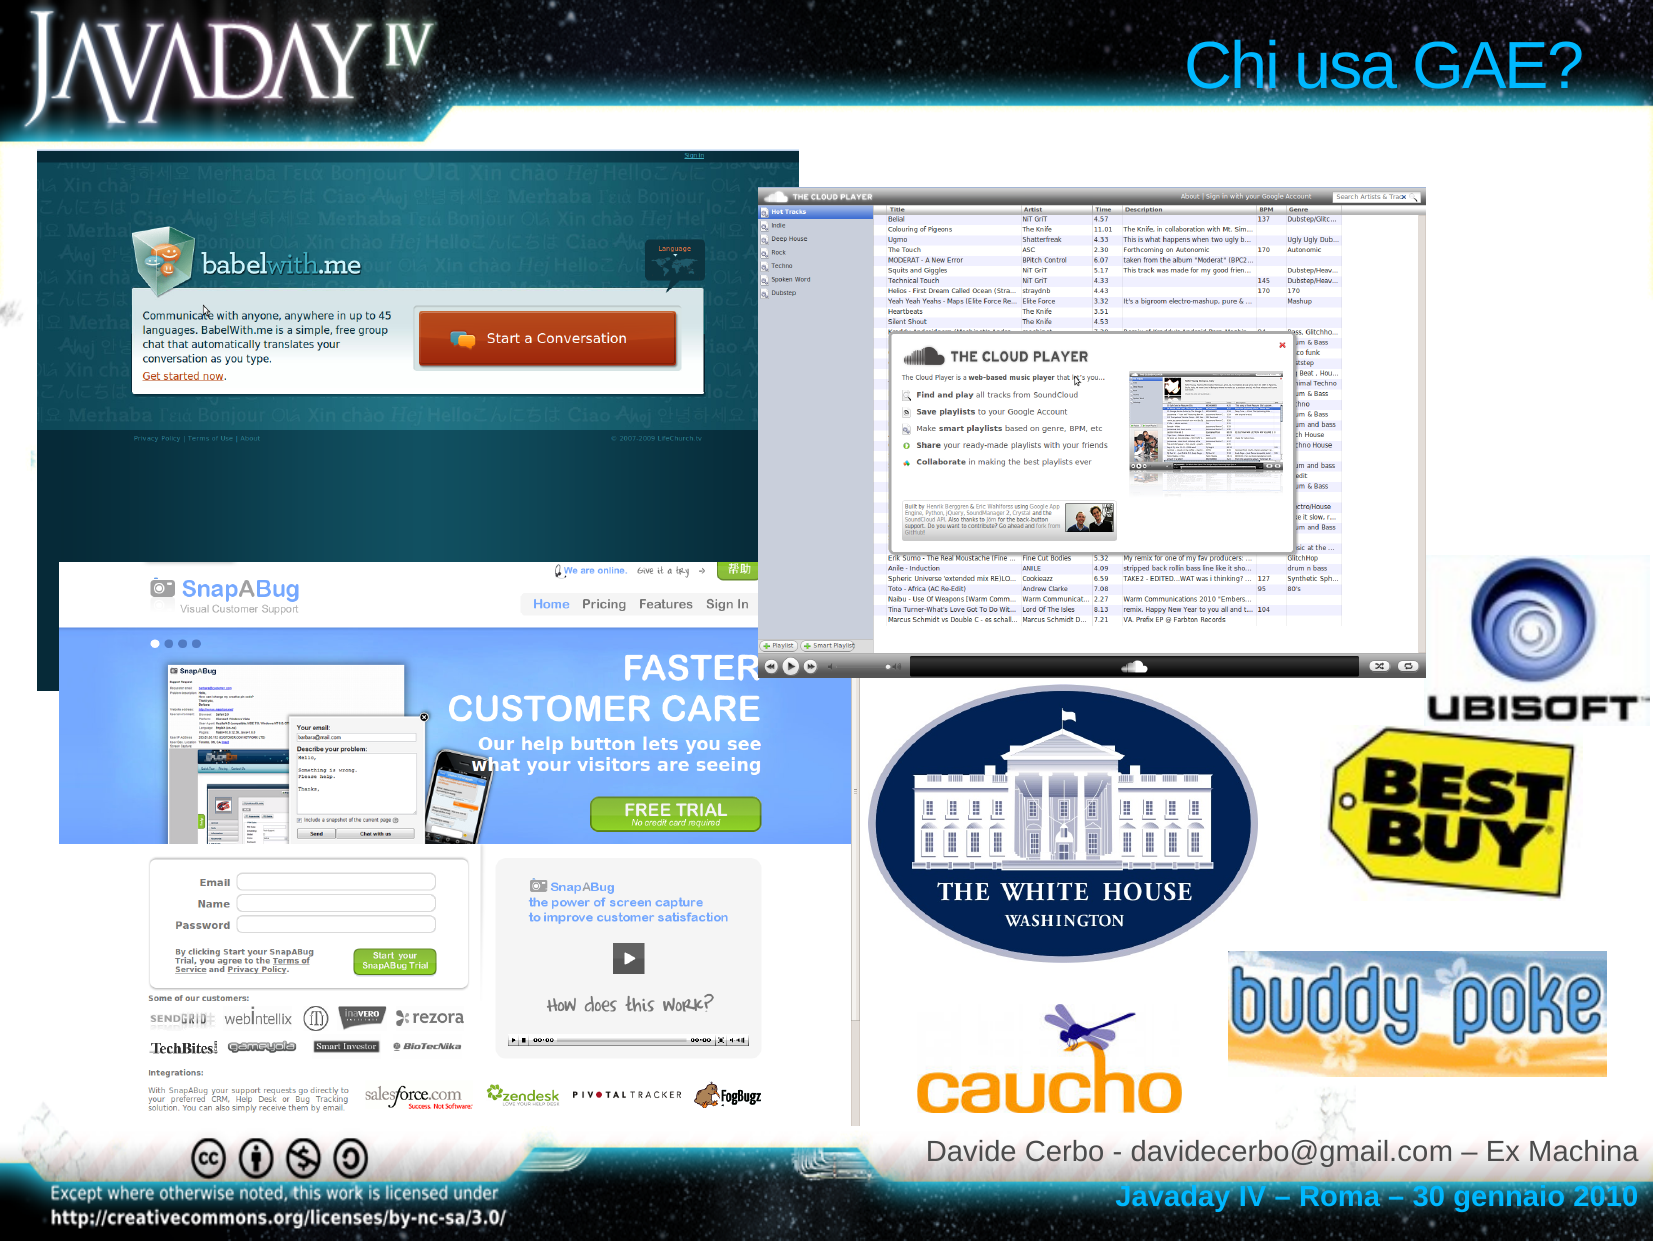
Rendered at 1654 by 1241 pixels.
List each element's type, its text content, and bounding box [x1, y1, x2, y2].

title Chi usa GAE? [108, 0, 1585, 169]
picture [0, 0, 1653, 1241]
